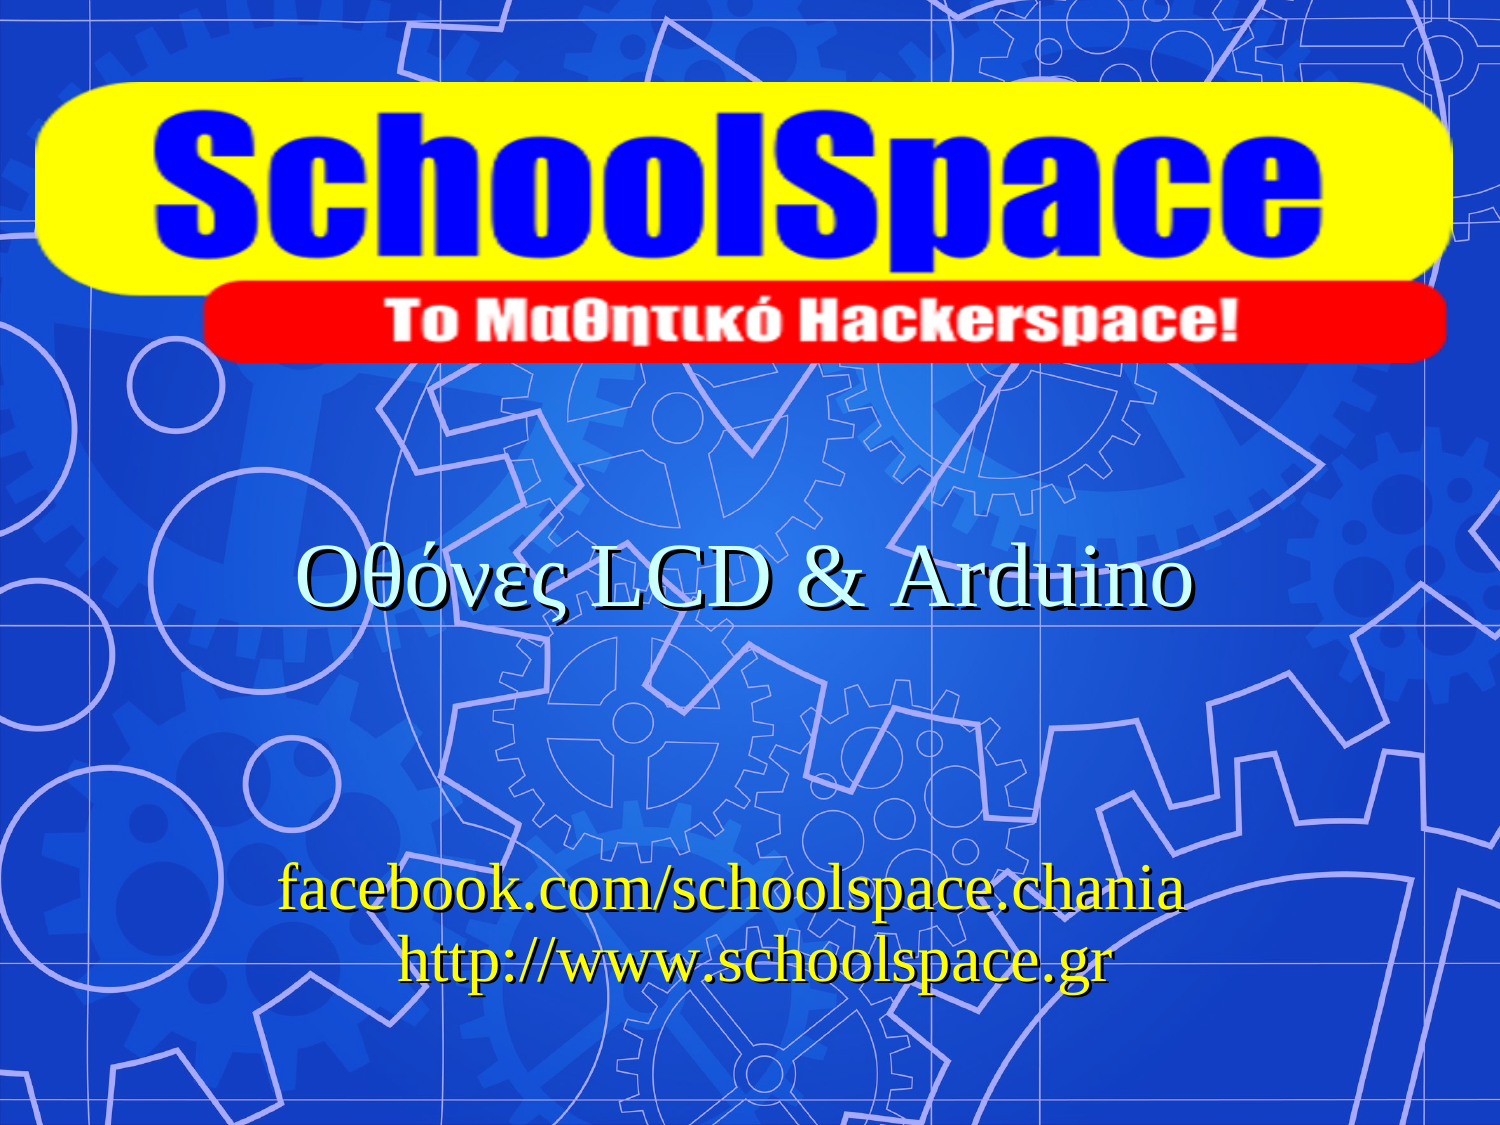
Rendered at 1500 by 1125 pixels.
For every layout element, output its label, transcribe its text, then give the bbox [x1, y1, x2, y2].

title Οθόνες LCD & Arduino [42, 437, 1449, 703]
picture [0, 0, 1500, 1125]
title http://www.schoolspace.gr [70, 833, 1441, 1075]
title facebook.com/schoolspace.chania [47, 762, 1417, 1004]
